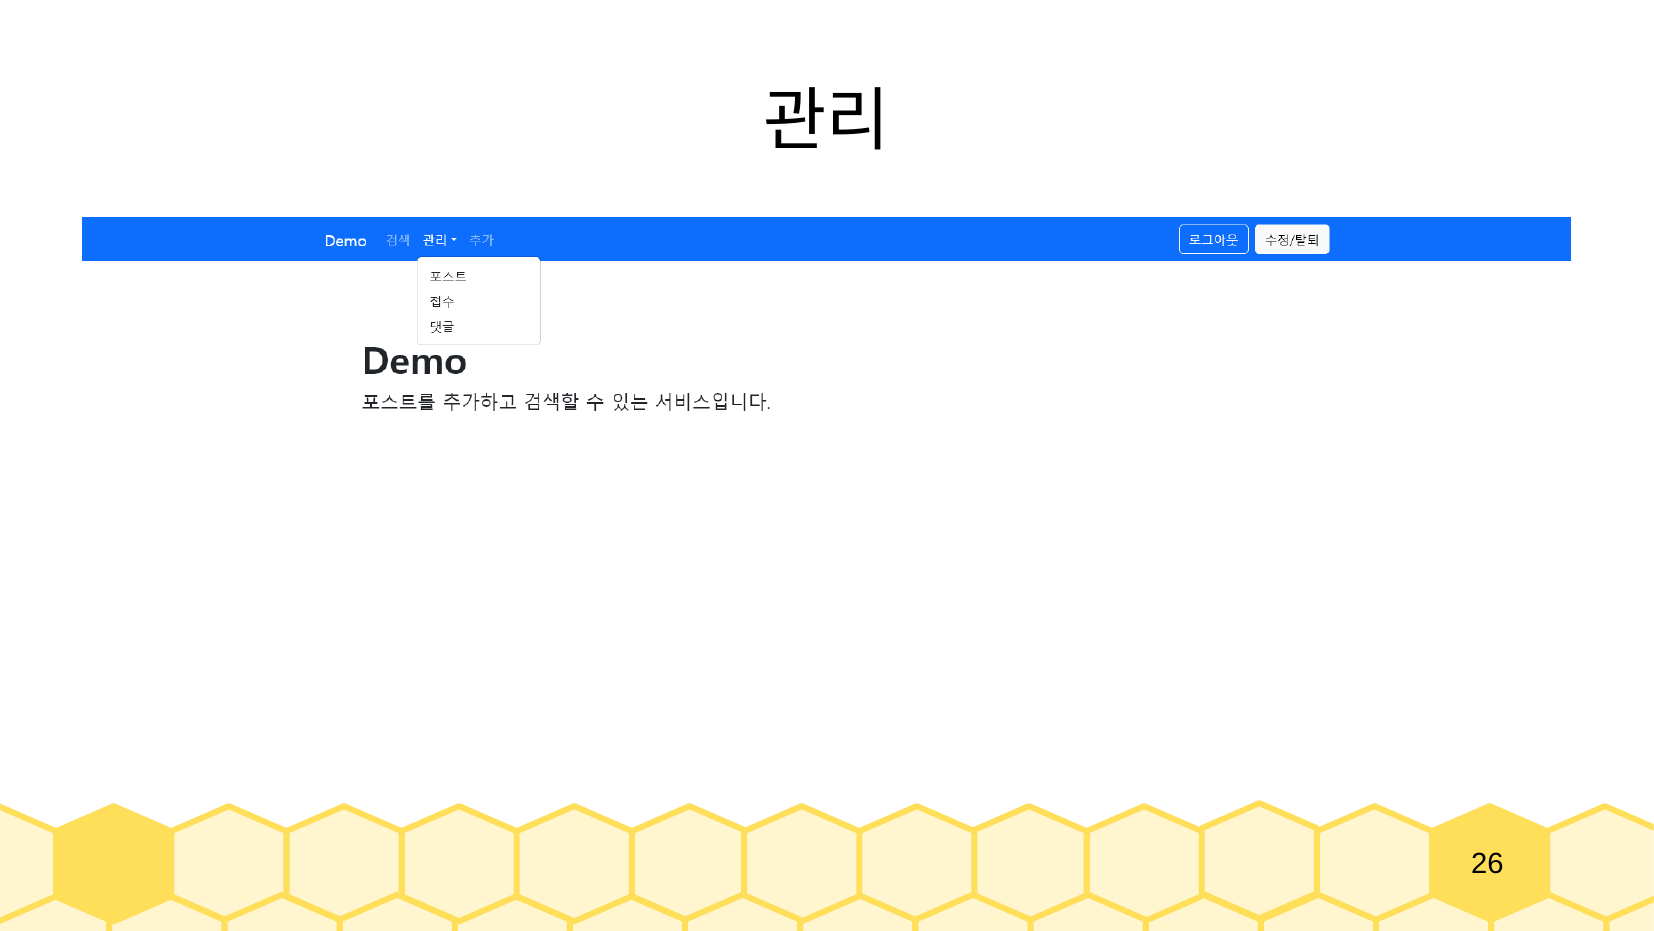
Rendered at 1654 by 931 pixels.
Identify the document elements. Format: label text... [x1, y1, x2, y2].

picture [82, 217, 1571, 465]
title 관리 [82, 37, 1571, 193]
